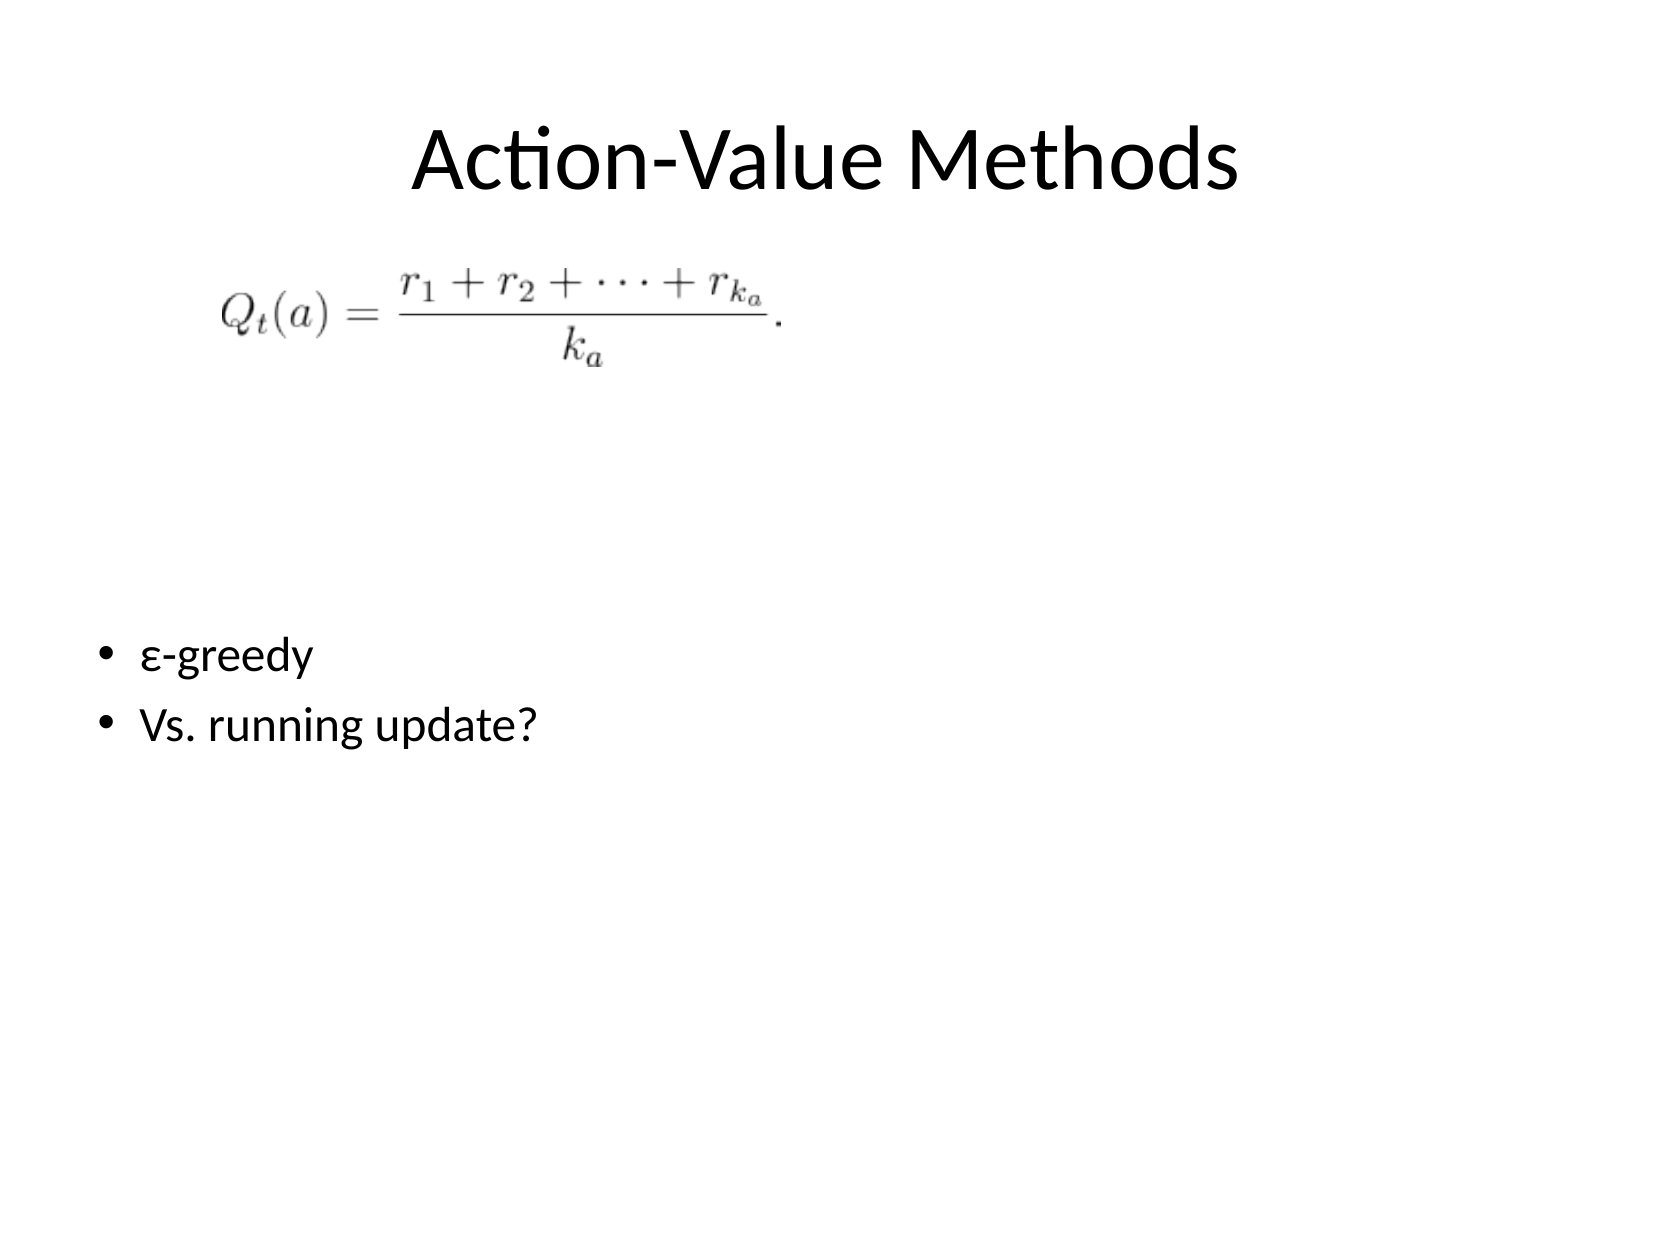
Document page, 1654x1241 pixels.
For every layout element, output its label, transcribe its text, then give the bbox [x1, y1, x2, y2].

list ε-greedy Vs. running update? [82, 615, 1571, 760]
picture [222, 268, 781, 367]
title Action-Value Methods [82, 49, 1571, 257]
